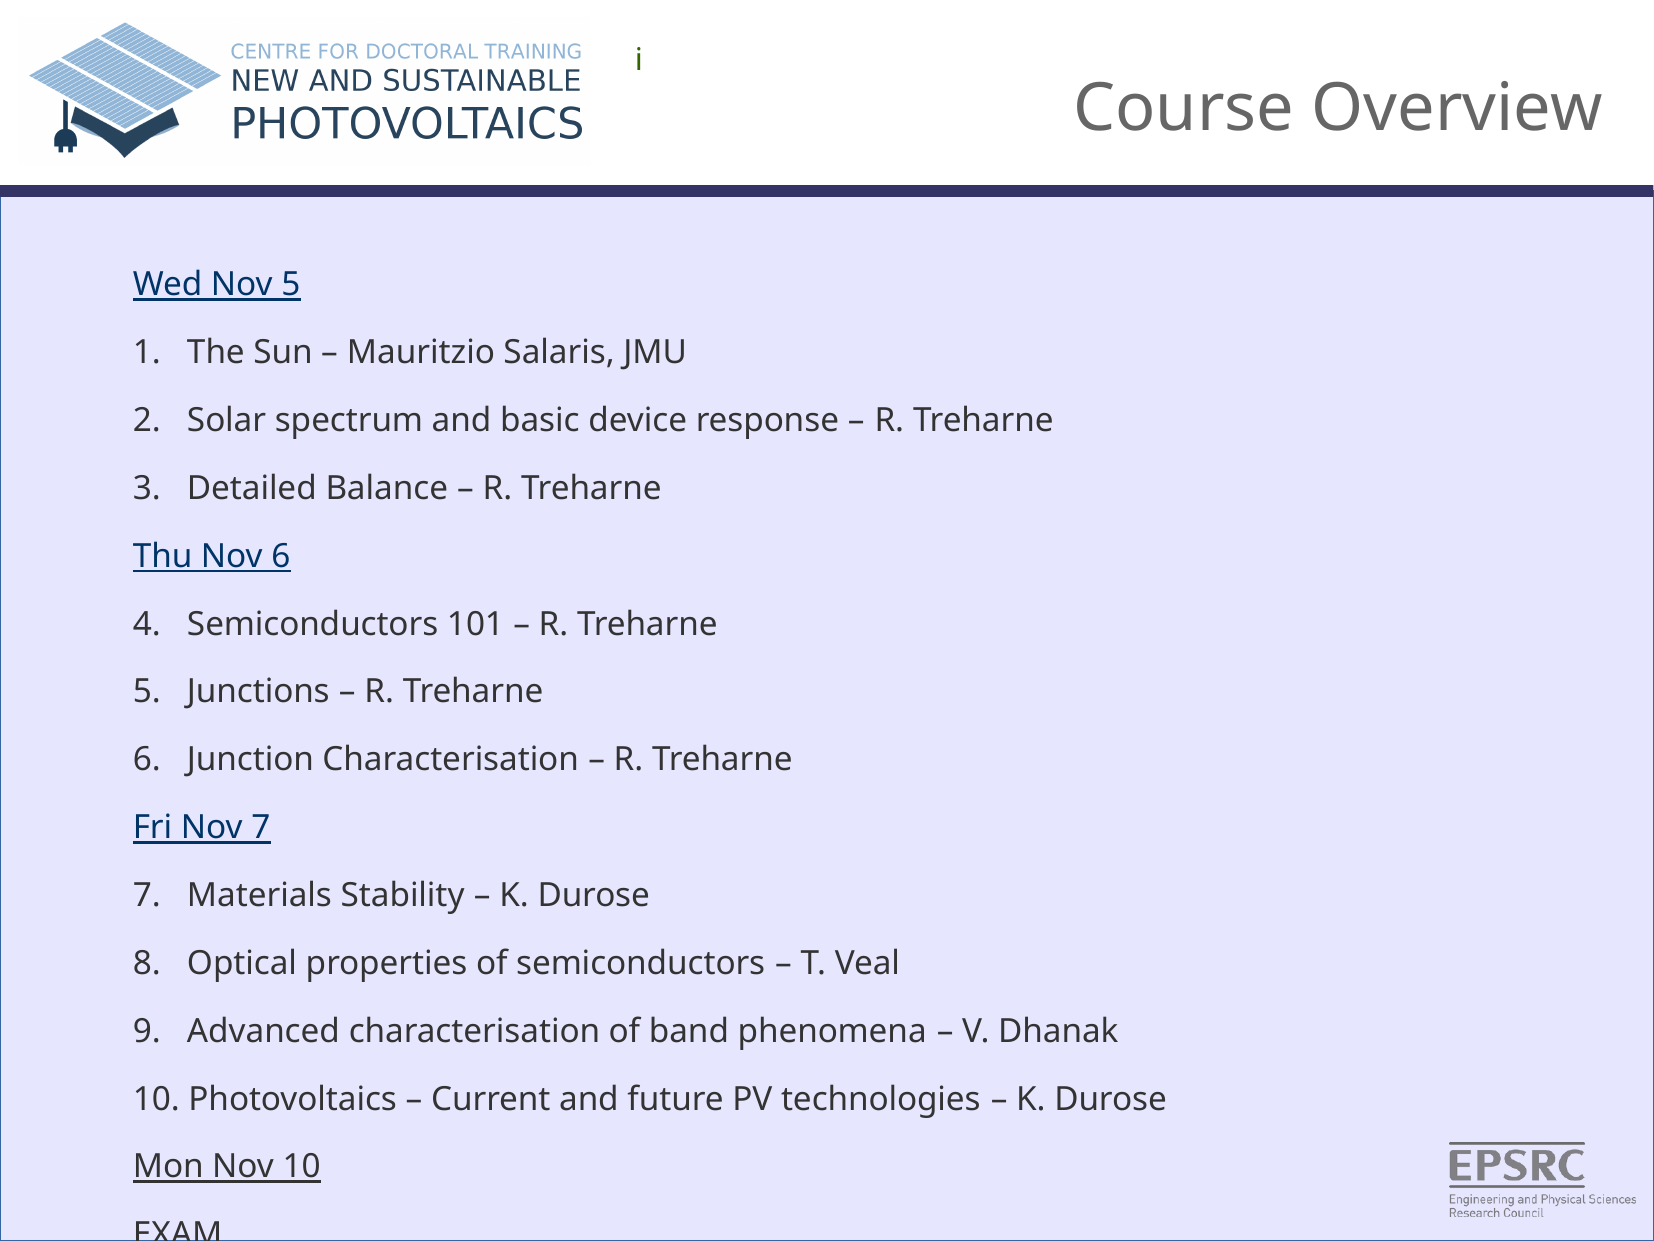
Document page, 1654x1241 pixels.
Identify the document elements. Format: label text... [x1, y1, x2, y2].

text_box [0, 197, 1654, 1241]
picture [1449, 1142, 1636, 1217]
text_box i [620, 29, 880, 80]
text_box [157, 1235, 164, 1241]
text_box [210, 1226, 216, 1241]
text_box [198, 1226, 204, 1241]
text_box Wed Nov 5 1. The Sun – Mauritzio Salaris, JMU 2. Solar spectrum and basic device response – R. Treharne 3. Detailed Balance – R. Treharne Thu Nov 6 4. Semiconductors 101 – R. Treharne 5. Junctions – R. Treharne 6. Junction Characterisation – R. Treharne Fri Nov 7 7. Materials Stability – K. Durose 8. Optical properties of semiconductors – T. Veal 9. Advanced characterisation of band phenomena – V. Dhanak 10. Photovoltaics – Current and future PV technologies – K. Durose Mon Nov 10 EXAM [118, 230, 1489, 1070]
text_box [177, 1225, 184, 1235]
text_box Course Overview [767, 51, 1619, 142]
picture [19, 17, 591, 166]
